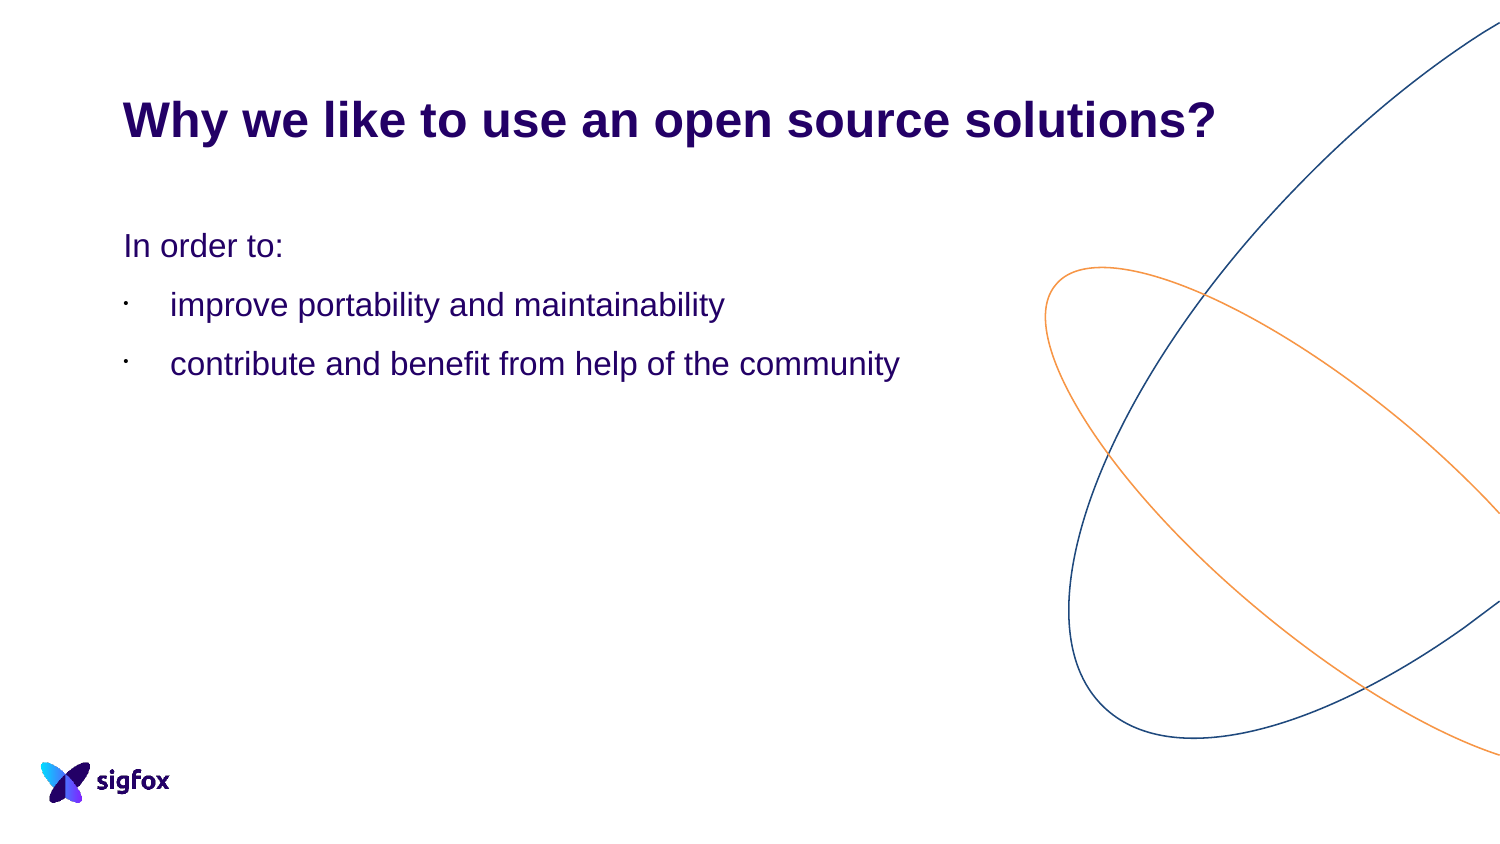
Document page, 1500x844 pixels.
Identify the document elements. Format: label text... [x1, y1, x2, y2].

text_box In order to: improve portability and maintainability contribute and benefit from help of the community [123, 224, 1359, 706]
picture [36, 760, 175, 804]
text_box Why we like to use an open source solutions? [122, 87, 1359, 142]
